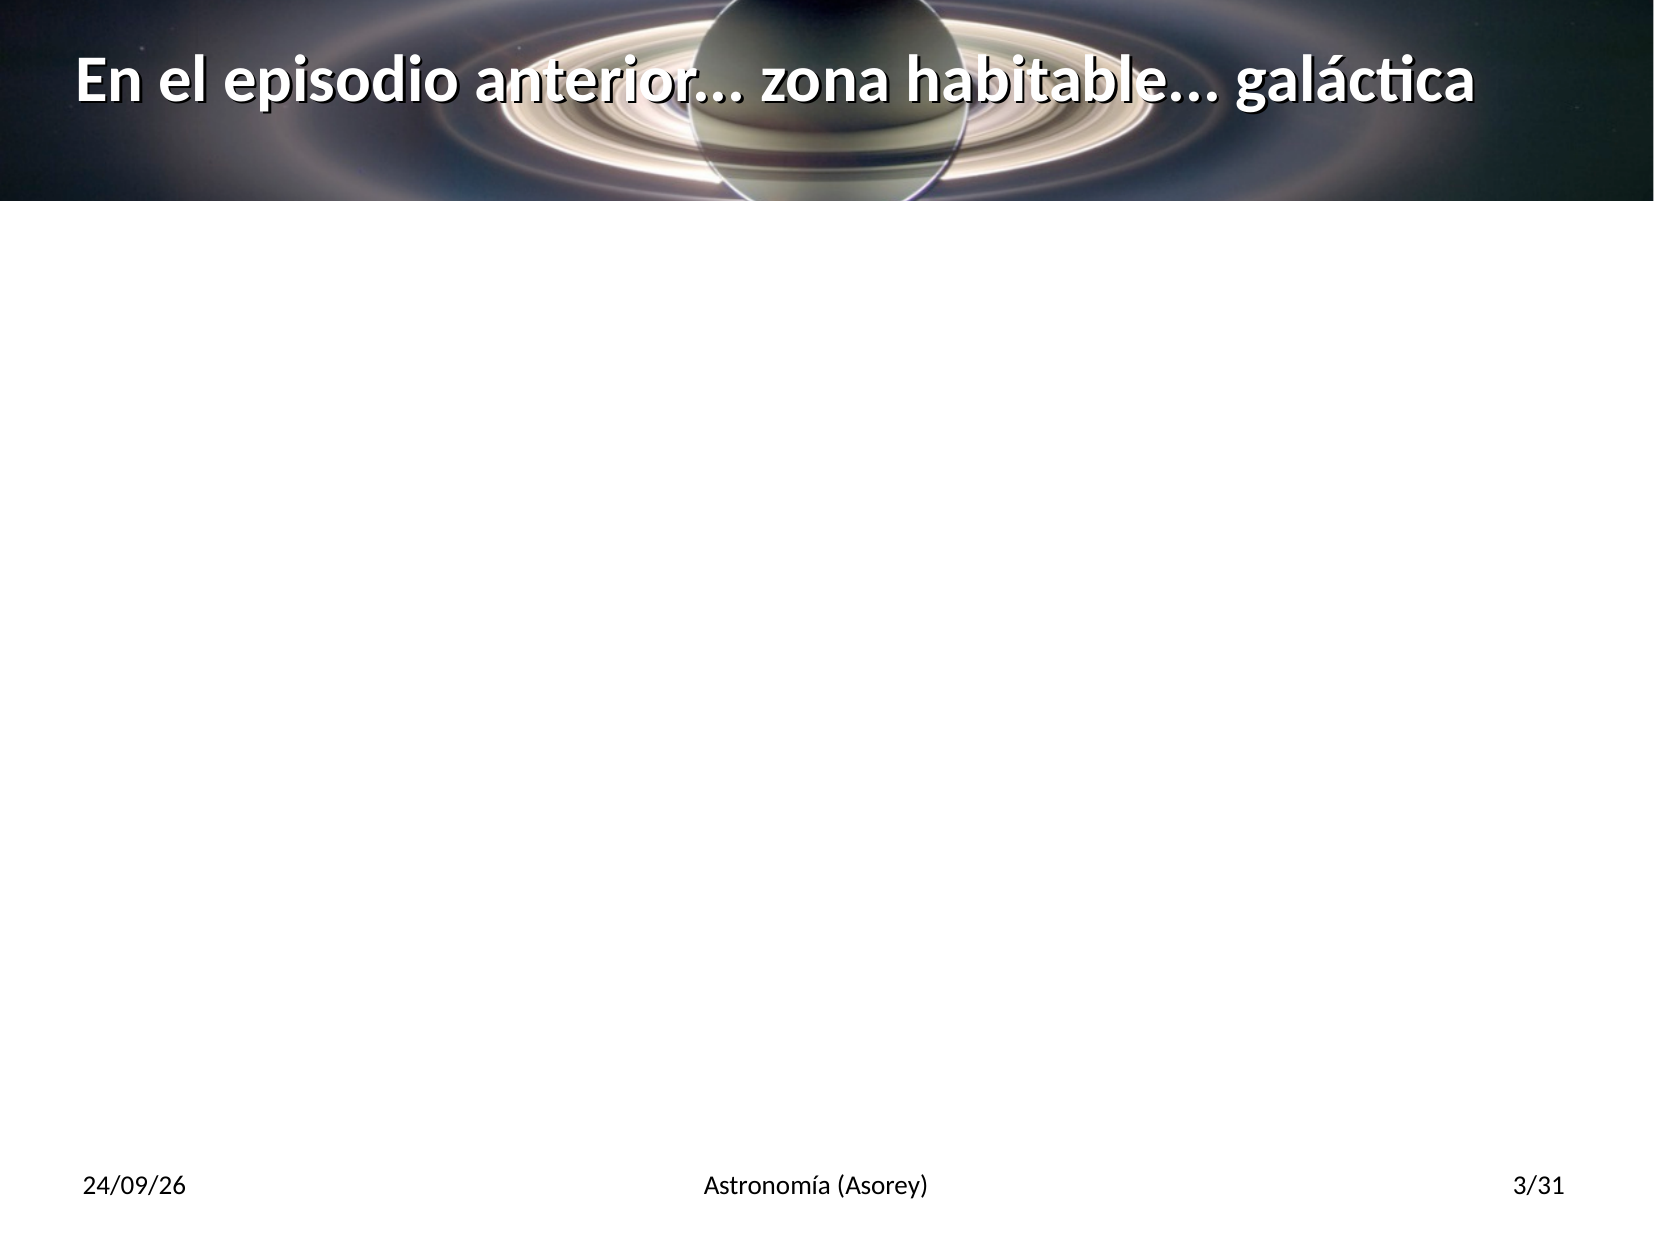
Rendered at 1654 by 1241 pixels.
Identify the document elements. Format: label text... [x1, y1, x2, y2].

picture [0, 0, 1654, 201]
title En el episodio anterior... zona habitable... galáctica [75, 19, 1564, 151]
